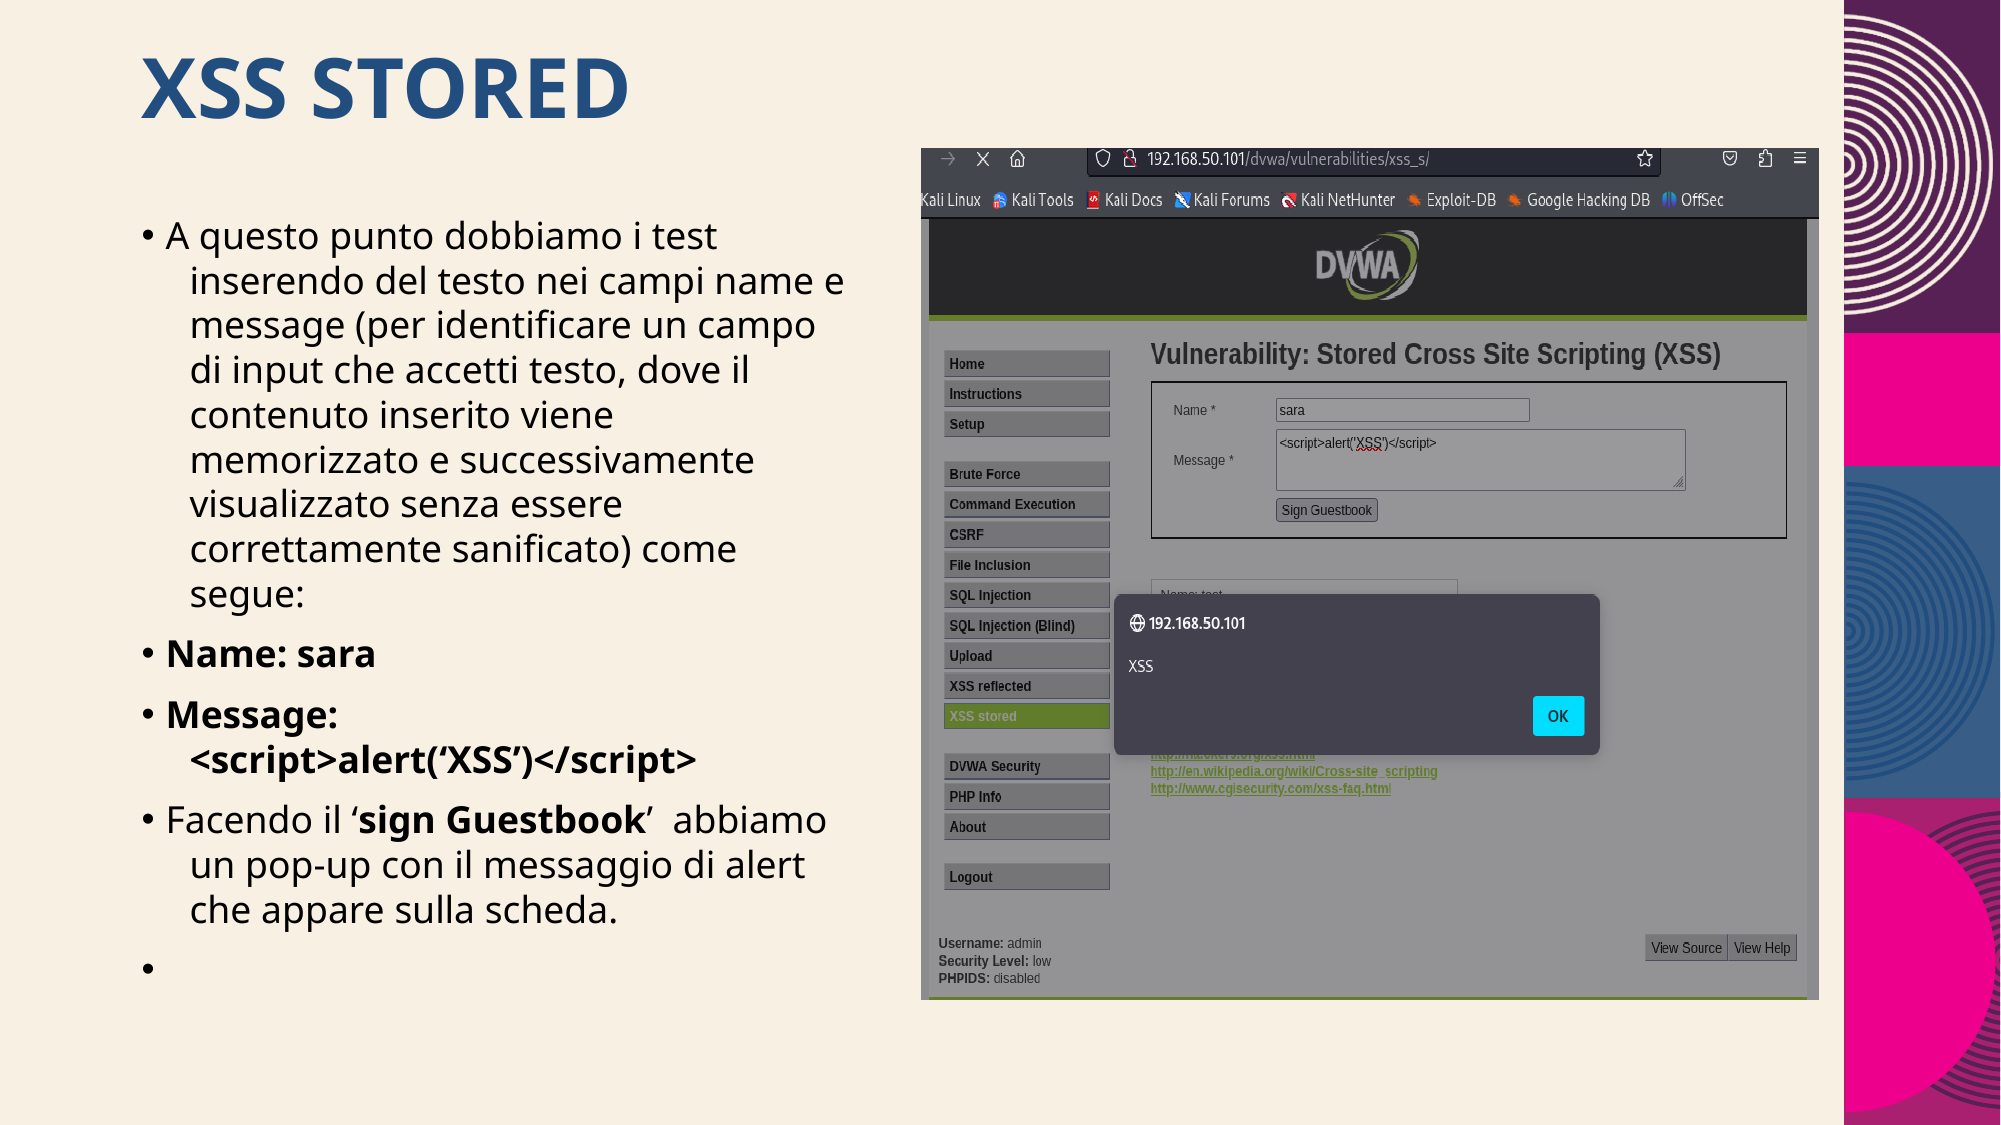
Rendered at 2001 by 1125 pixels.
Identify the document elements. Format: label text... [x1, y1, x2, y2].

title XSS STORED [126, 38, 1667, 149]
list A questo punto dobbiamo i test inserendo del testo nei campi name e message (per identificare un campo di input che accetti testo, dove il contenuto inserito viene memorizzato e successivamente visualizzato senza essere correttamente sanificato) come segue: Name: sara Message: <script>alert(‘XSS’)</script> Facendo il ‘sign Guestbook’ abbiamo un pop-up con il messaggio di alert che appare sulla scheda. [126, 204, 868, 1001]
picture [921, 148, 1819, 1001]
